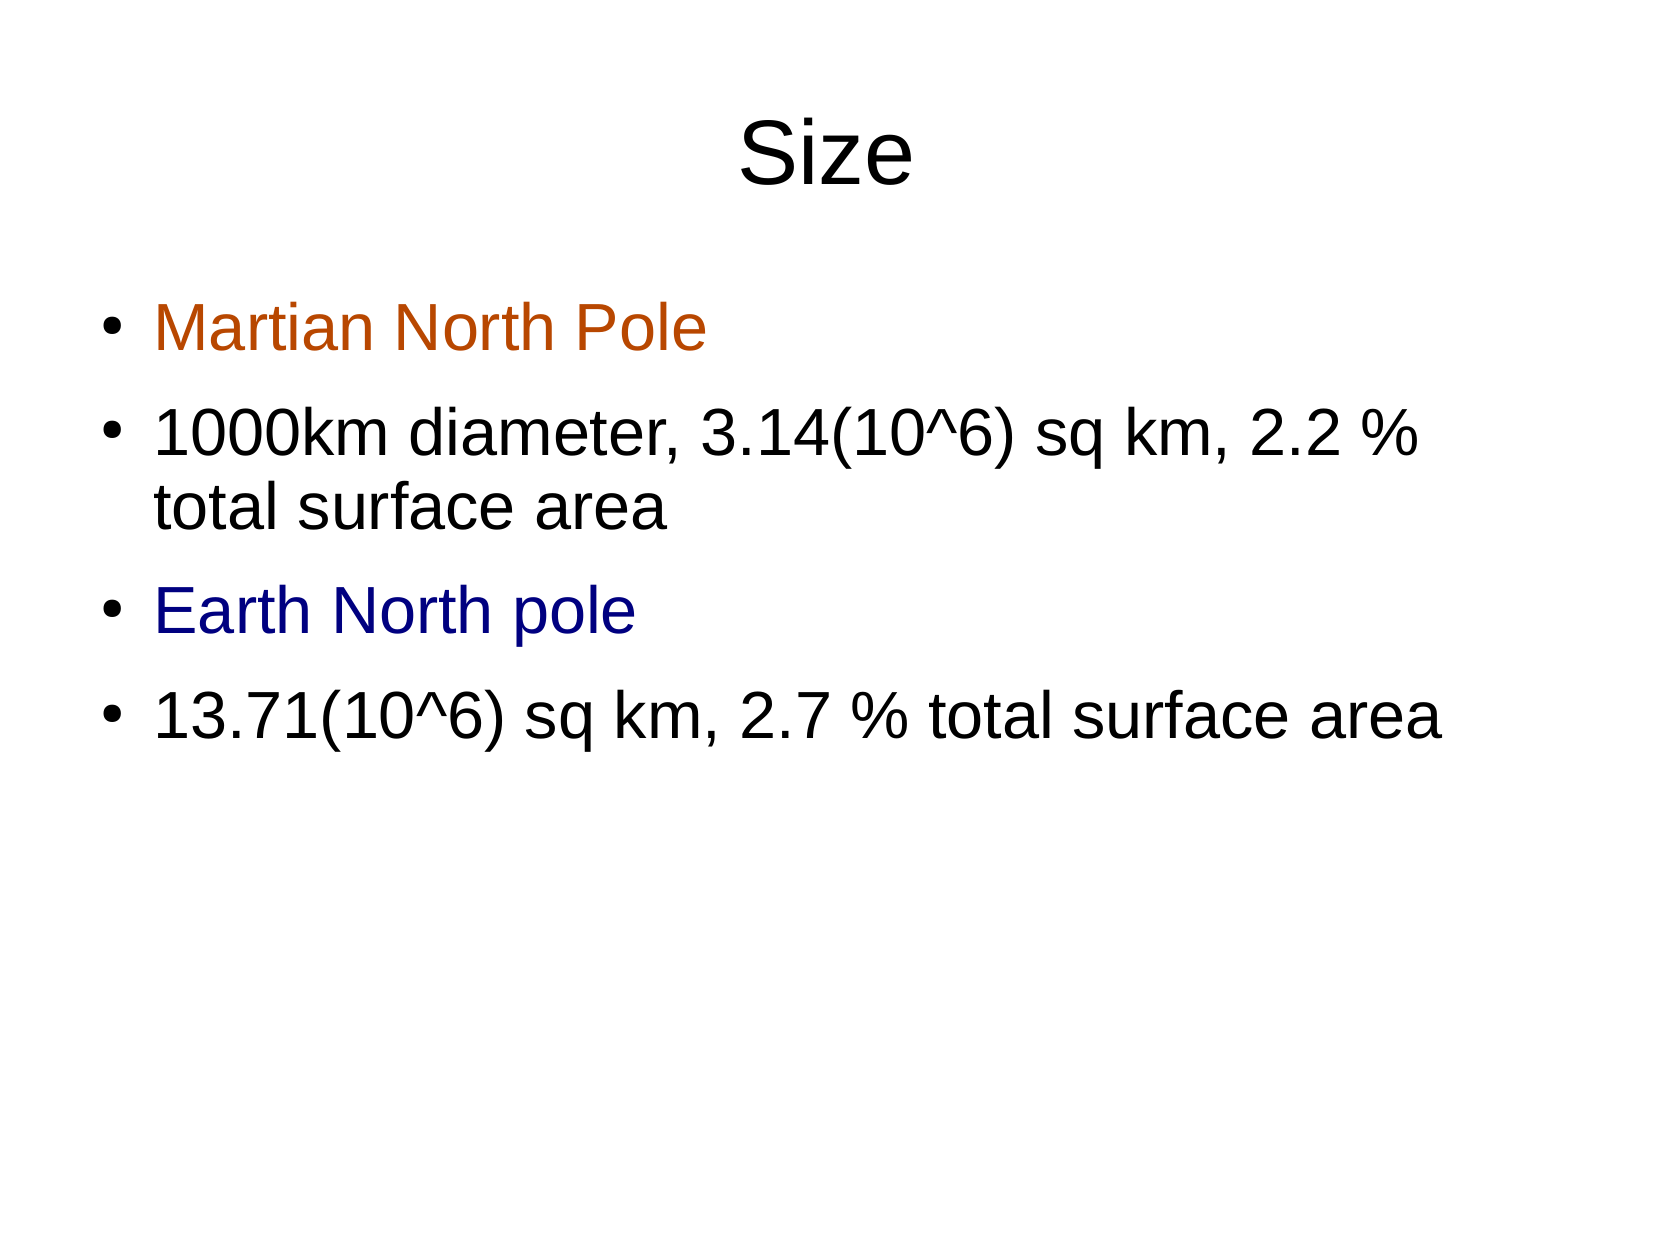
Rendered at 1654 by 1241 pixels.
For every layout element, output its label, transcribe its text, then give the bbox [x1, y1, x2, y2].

list Martian North Pole 1000km diameter, 3.14(10^6) sq km, 2.2 % total surface area Earth North pole 13.71(10^6) sq km, 2.7 % total surface area [82, 290, 1538, 1010]
title Size [82, 49, 1571, 257]
